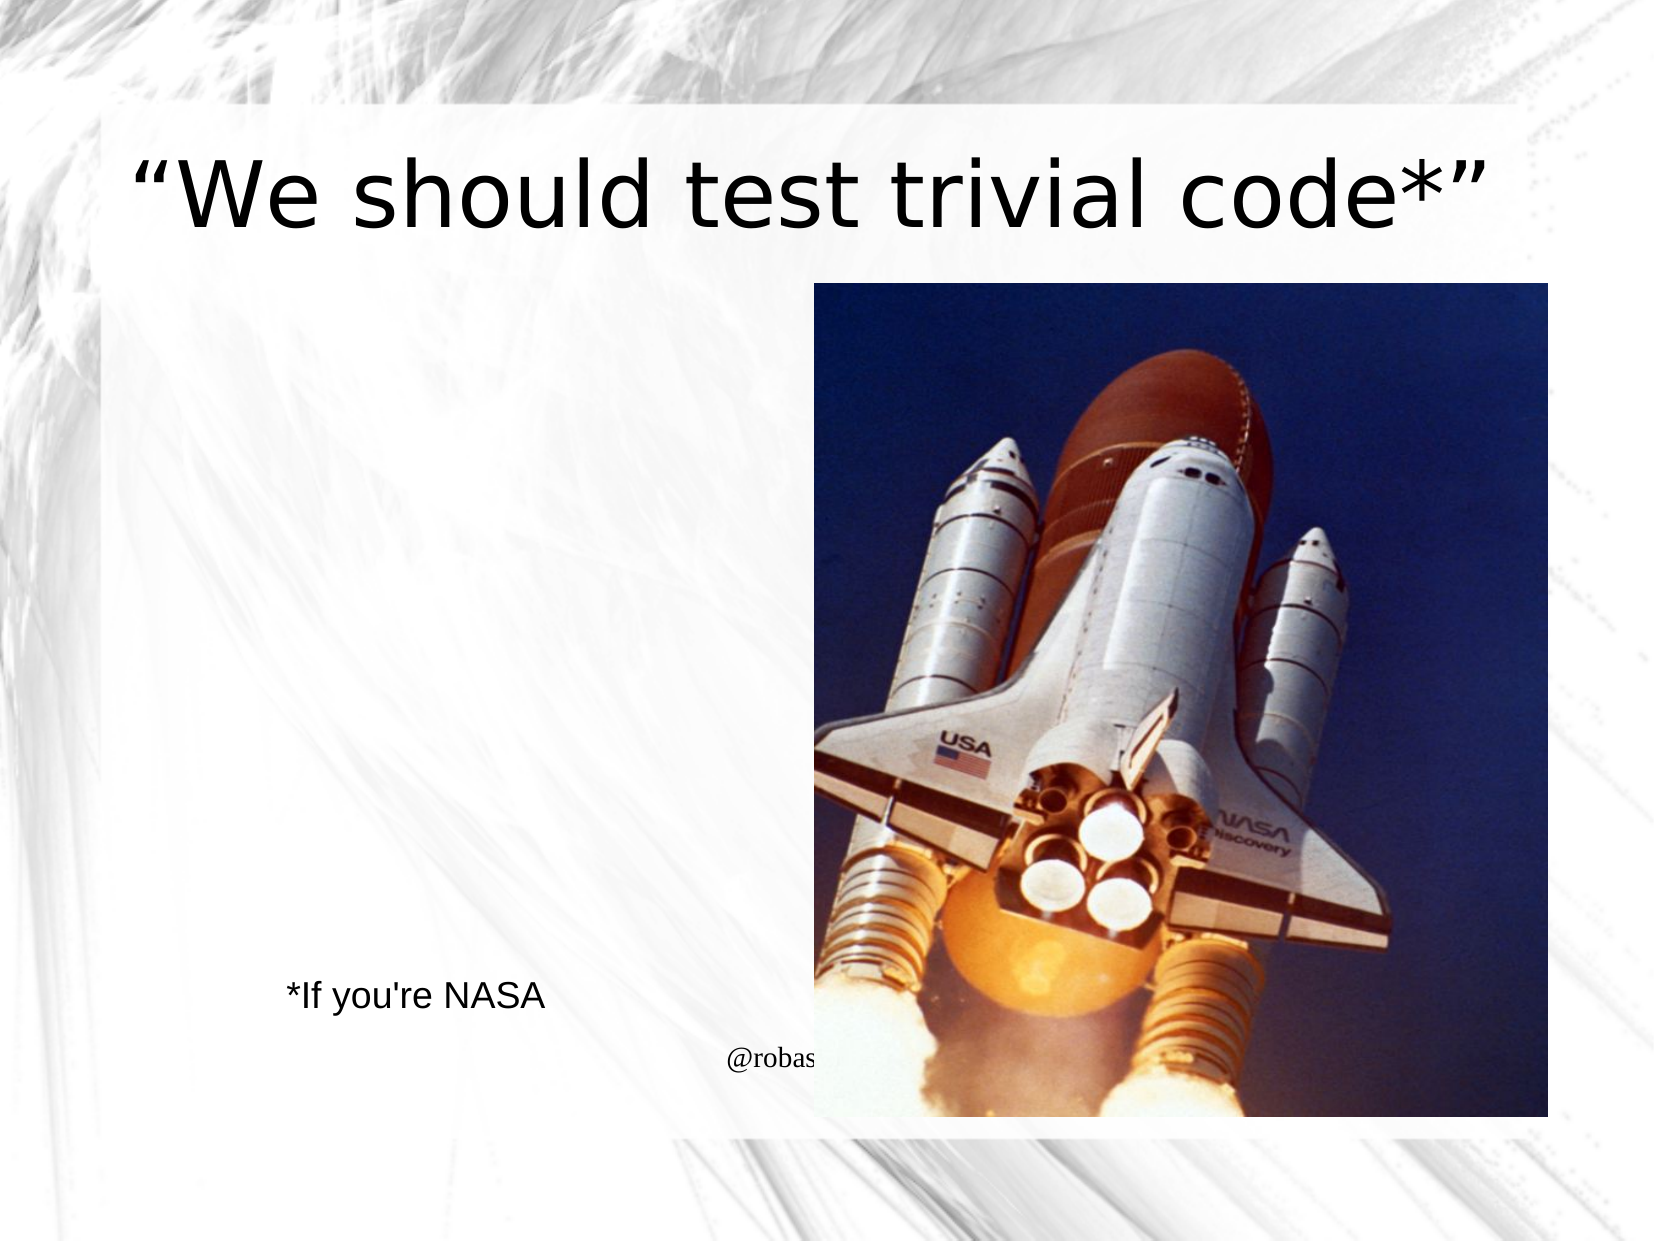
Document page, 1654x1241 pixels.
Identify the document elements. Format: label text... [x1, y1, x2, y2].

picture [0, 0, 1654, 1241]
text_box *If you're NASA [200, 966, 1654, 1241]
title “We should test trivial code*” [118, 112, 1506, 281]
